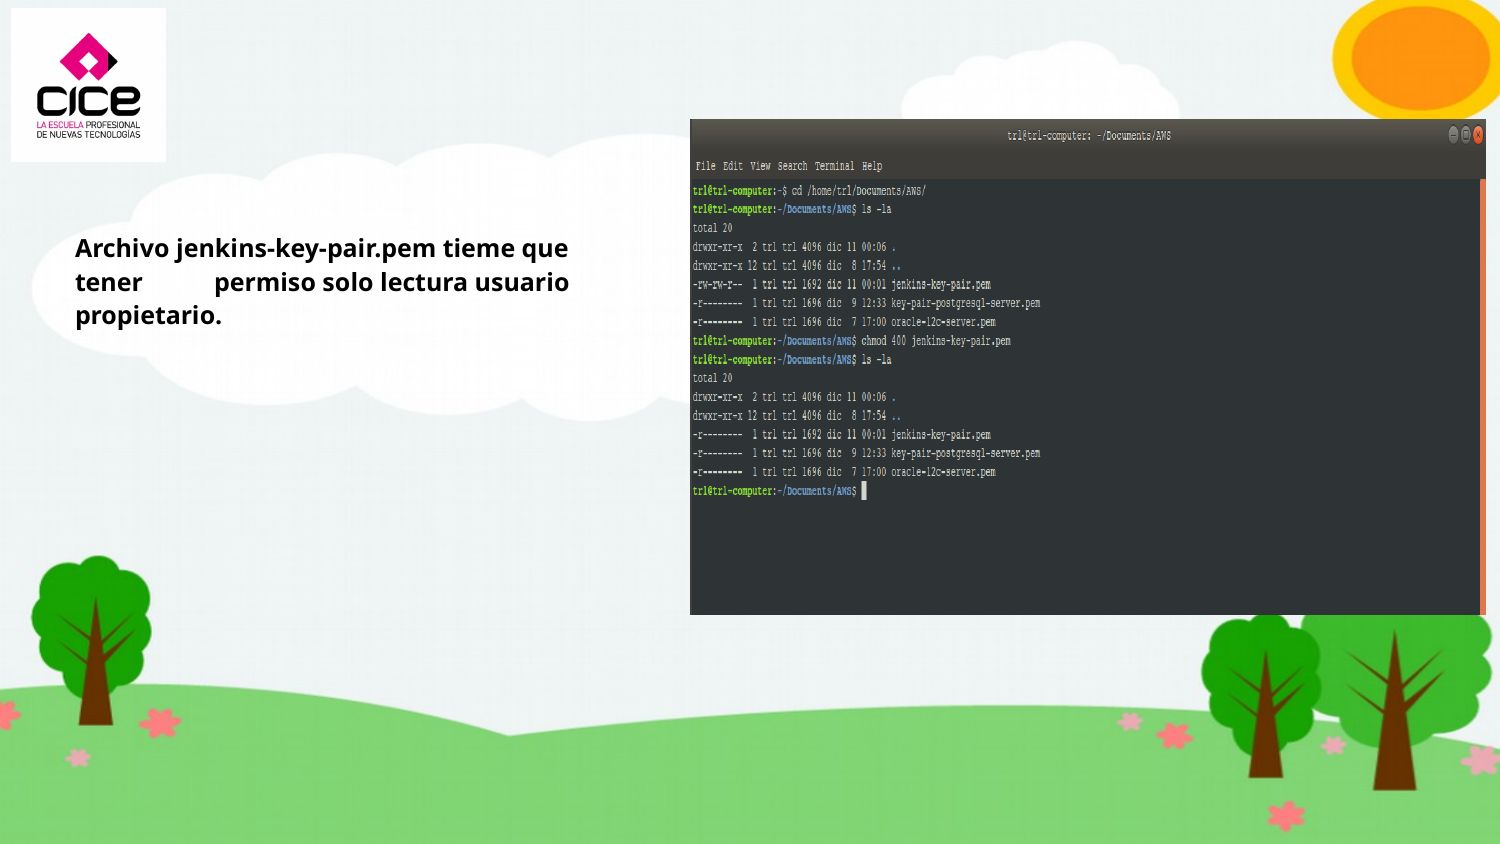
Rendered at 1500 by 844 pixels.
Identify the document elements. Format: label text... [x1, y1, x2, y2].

picture [0, 0, 1500, 844]
title Archivo jenkins-key-pair.pem tieme que tener permiso solo lectura usuario propietario. [75, 240, 631, 323]
